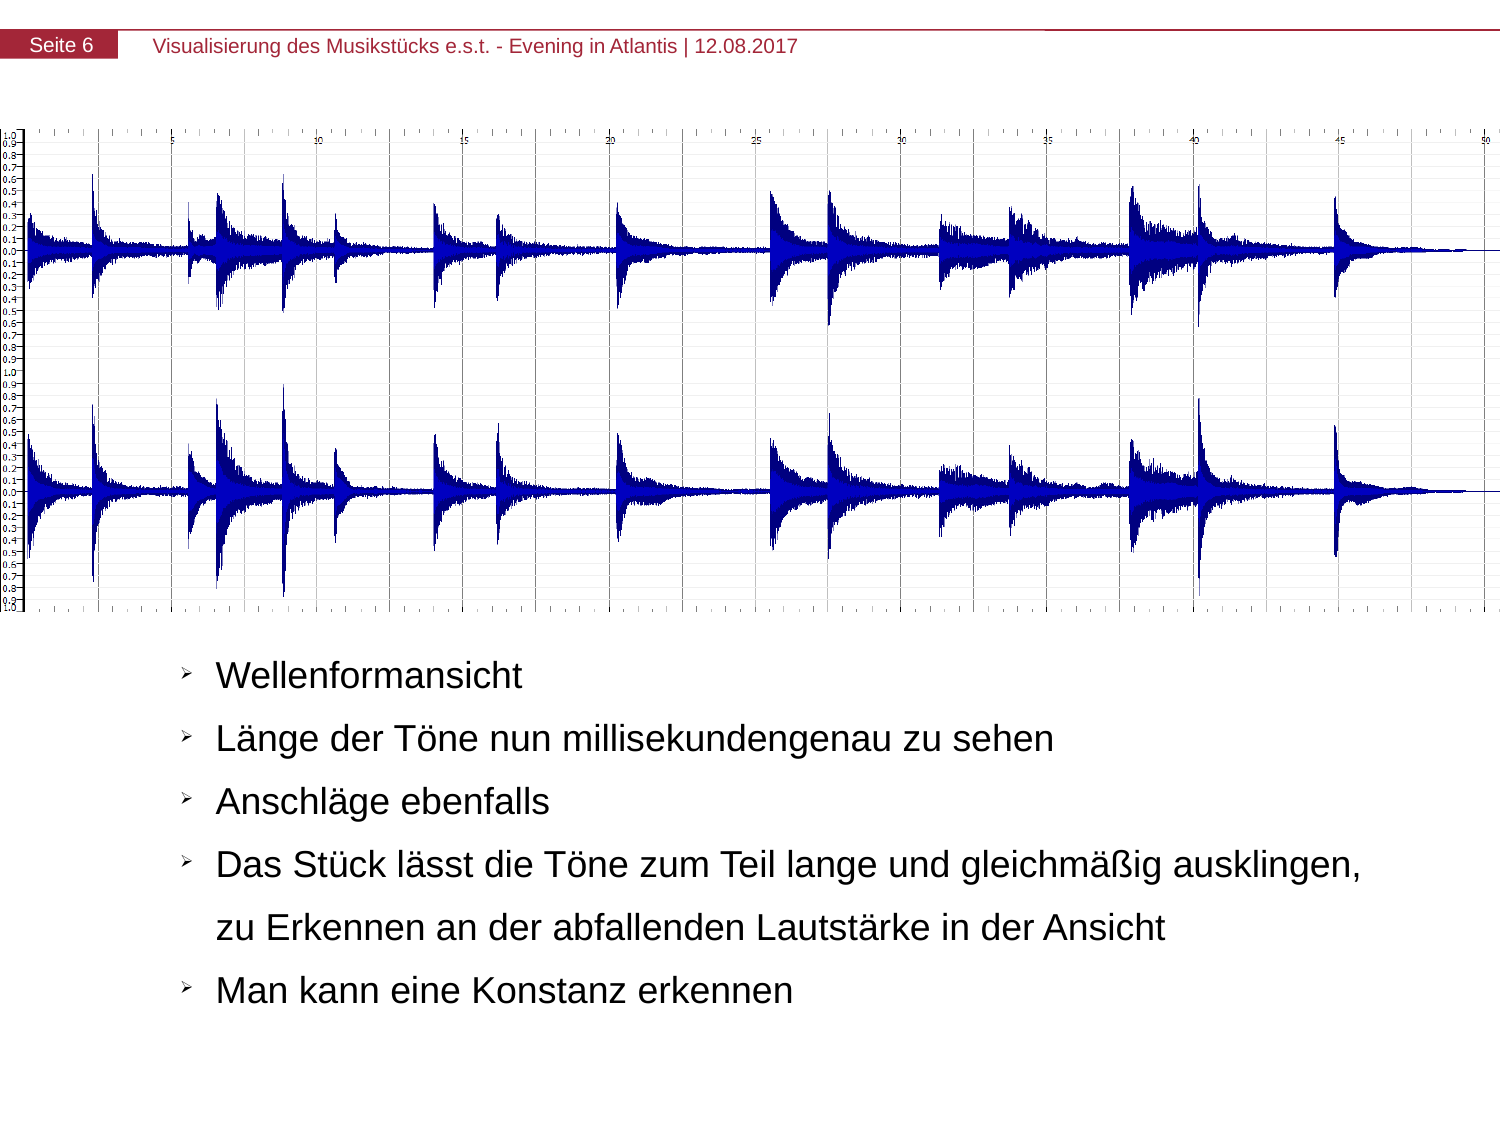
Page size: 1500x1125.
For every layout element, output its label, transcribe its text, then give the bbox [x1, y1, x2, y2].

text_box Wellenformansicht Länge der Töne nun millisekundengenau zu sehen Anschläge ebenfalls Das Stück lässt die Töne zum Teil lange und gleichmäßig ausklingen, zu Erkennen an der abfallenden Lautstärke in der Ansicht Man kann eine Konstanz erkennen [165, 625, 1382, 999]
picture [0, 129, 1500, 612]
